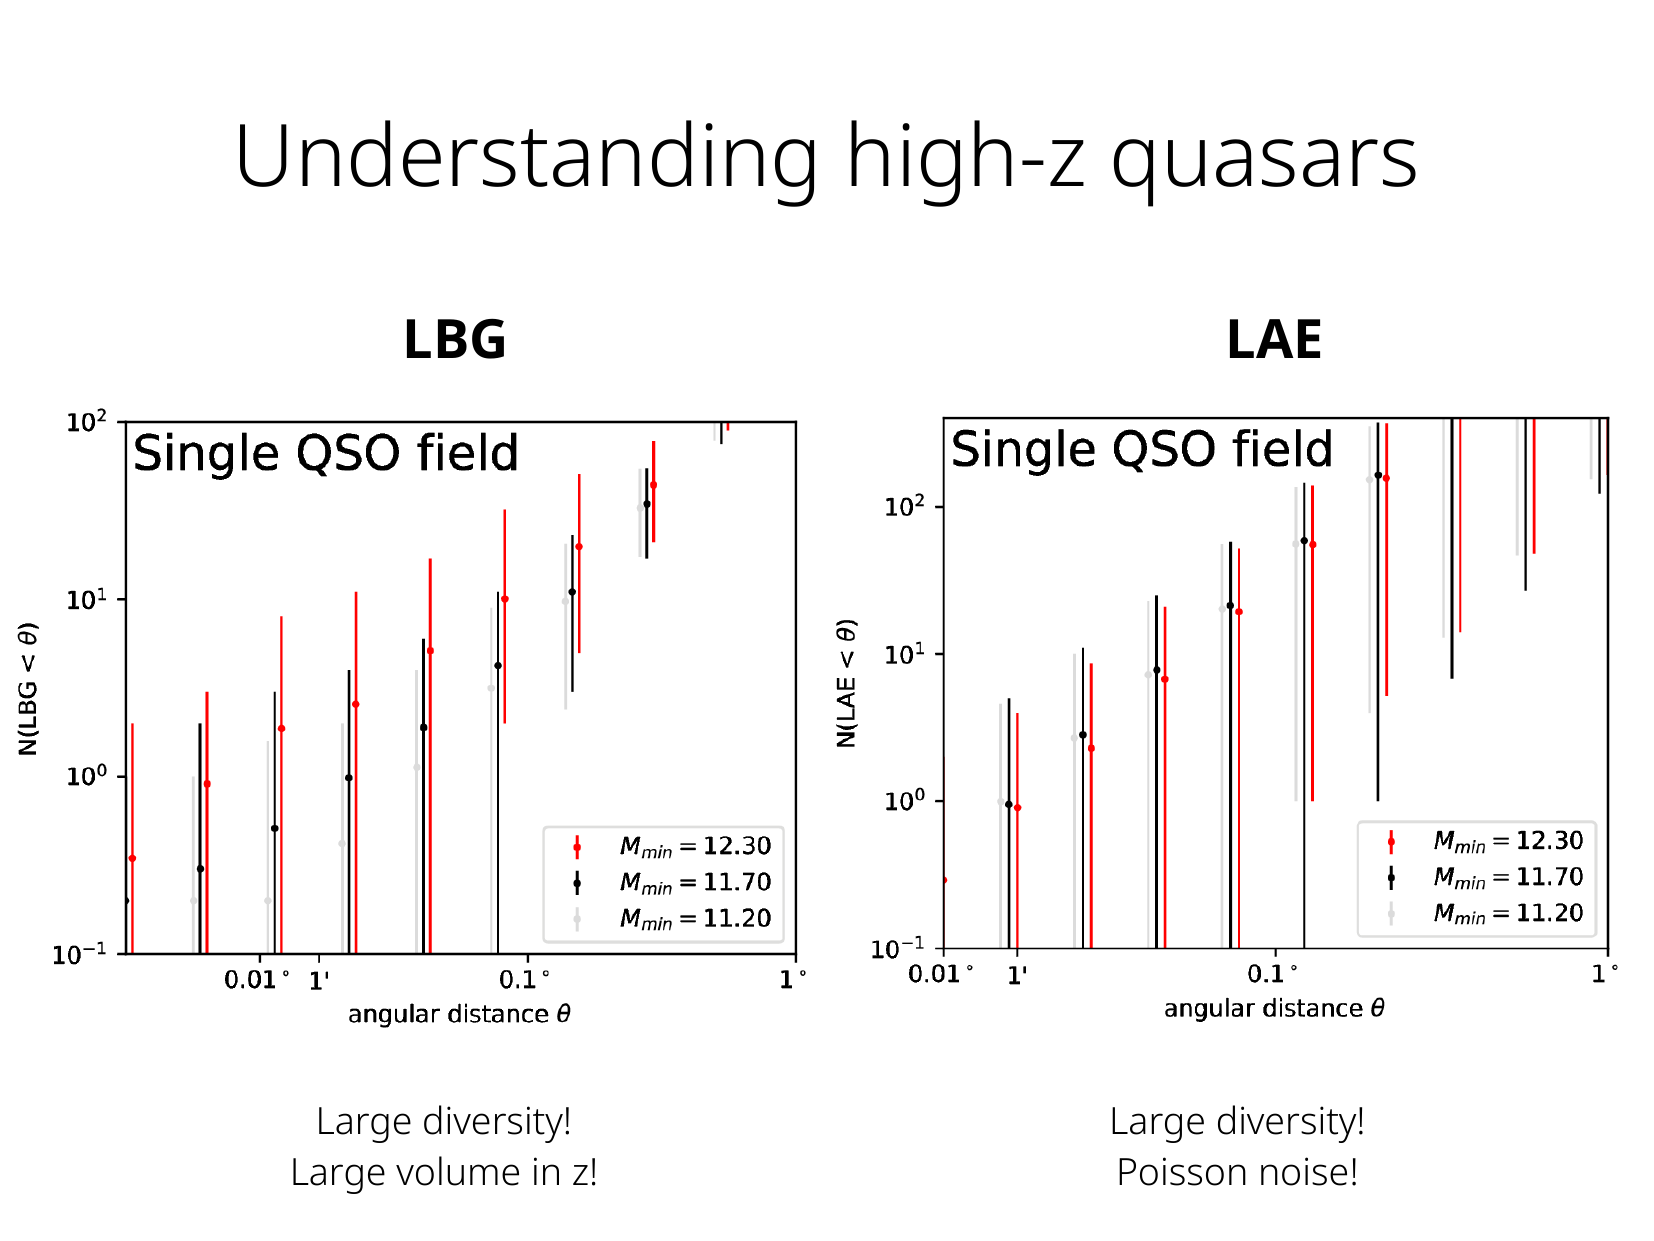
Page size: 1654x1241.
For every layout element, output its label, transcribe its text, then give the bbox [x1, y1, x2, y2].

text_box LBG [118, 292, 794, 375]
title Understanding high-z quasars [82, 49, 1571, 257]
text_box LAE [937, 292, 1613, 375]
text_box Large diversity! Poisson noise! [937, 1087, 1538, 1188]
text_box Large diversity! Large volume in z! [144, 1087, 745, 1188]
picture [0, 392, 1641, 1047]
